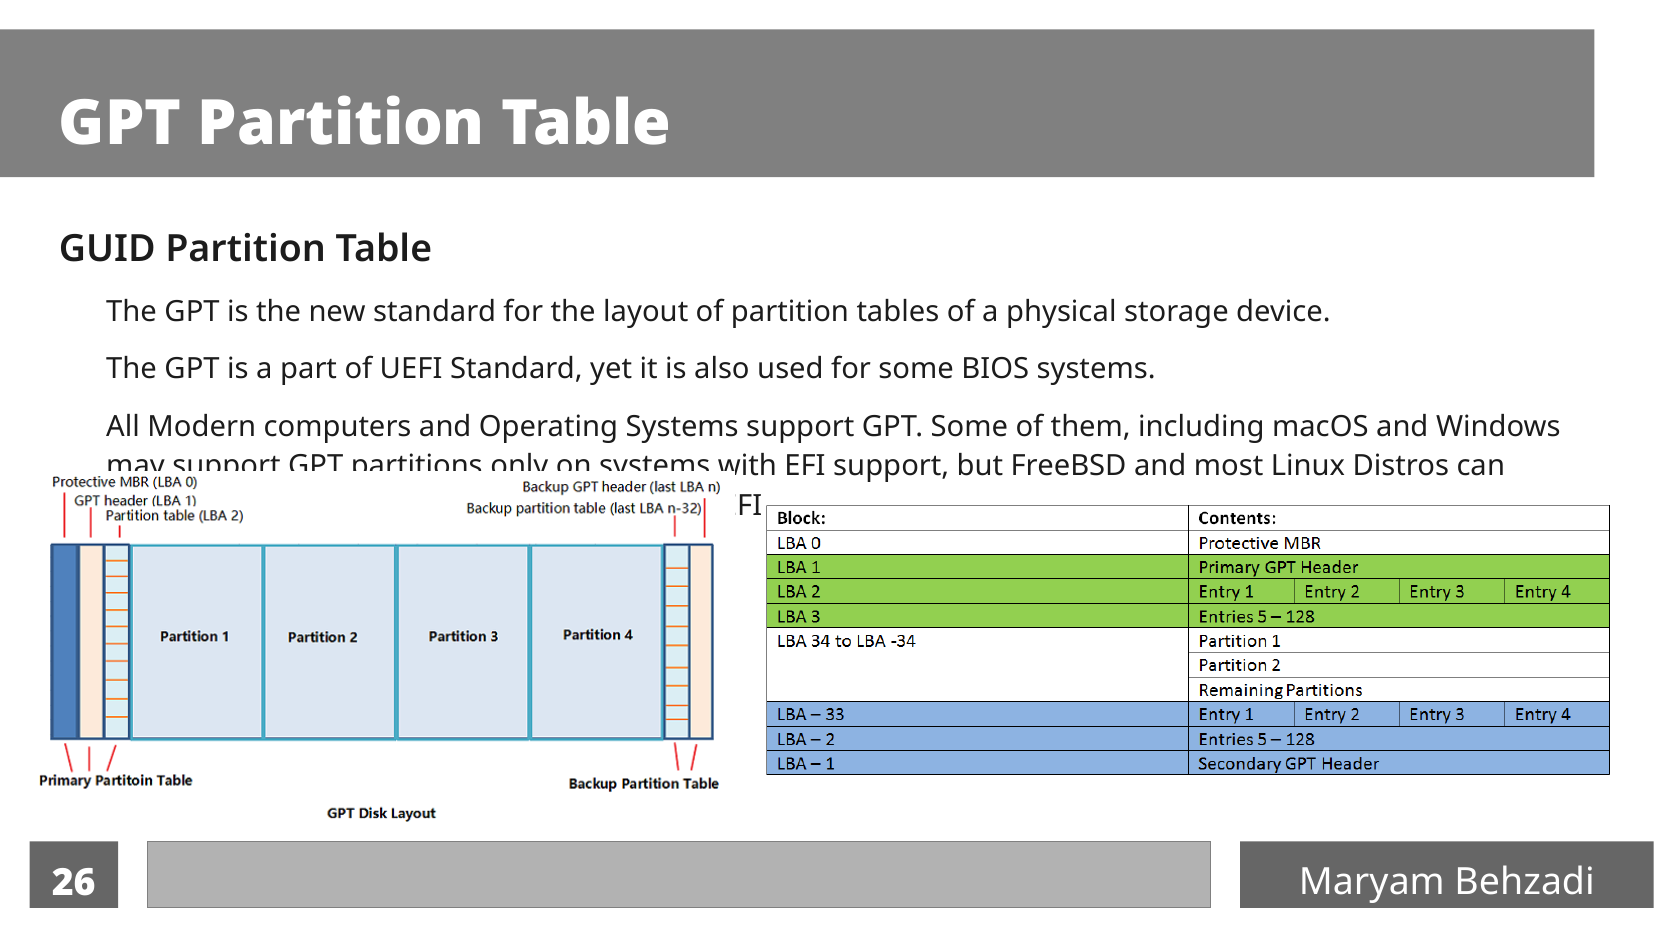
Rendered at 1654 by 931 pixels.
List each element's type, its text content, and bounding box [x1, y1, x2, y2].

picture [29, 471, 735, 837]
list GUID Partition Table The GPT is the new standard for the layout of partition tables of a physical storage device. The GPT is a part of UEFI Standard, yet it is also used for some BIOS systems. All Modern computers and Operating Systems support GPT. Some of them, including macOS and Windows may support GPT partitions only on systems with EFI support, but FreeBSD and most Linux Distros can boot from GPT Partitions with either BIOS or EFI. [59, 221, 1565, 798]
title GPT Partition Table [59, 44, 1595, 163]
picture [762, 501, 1613, 778]
